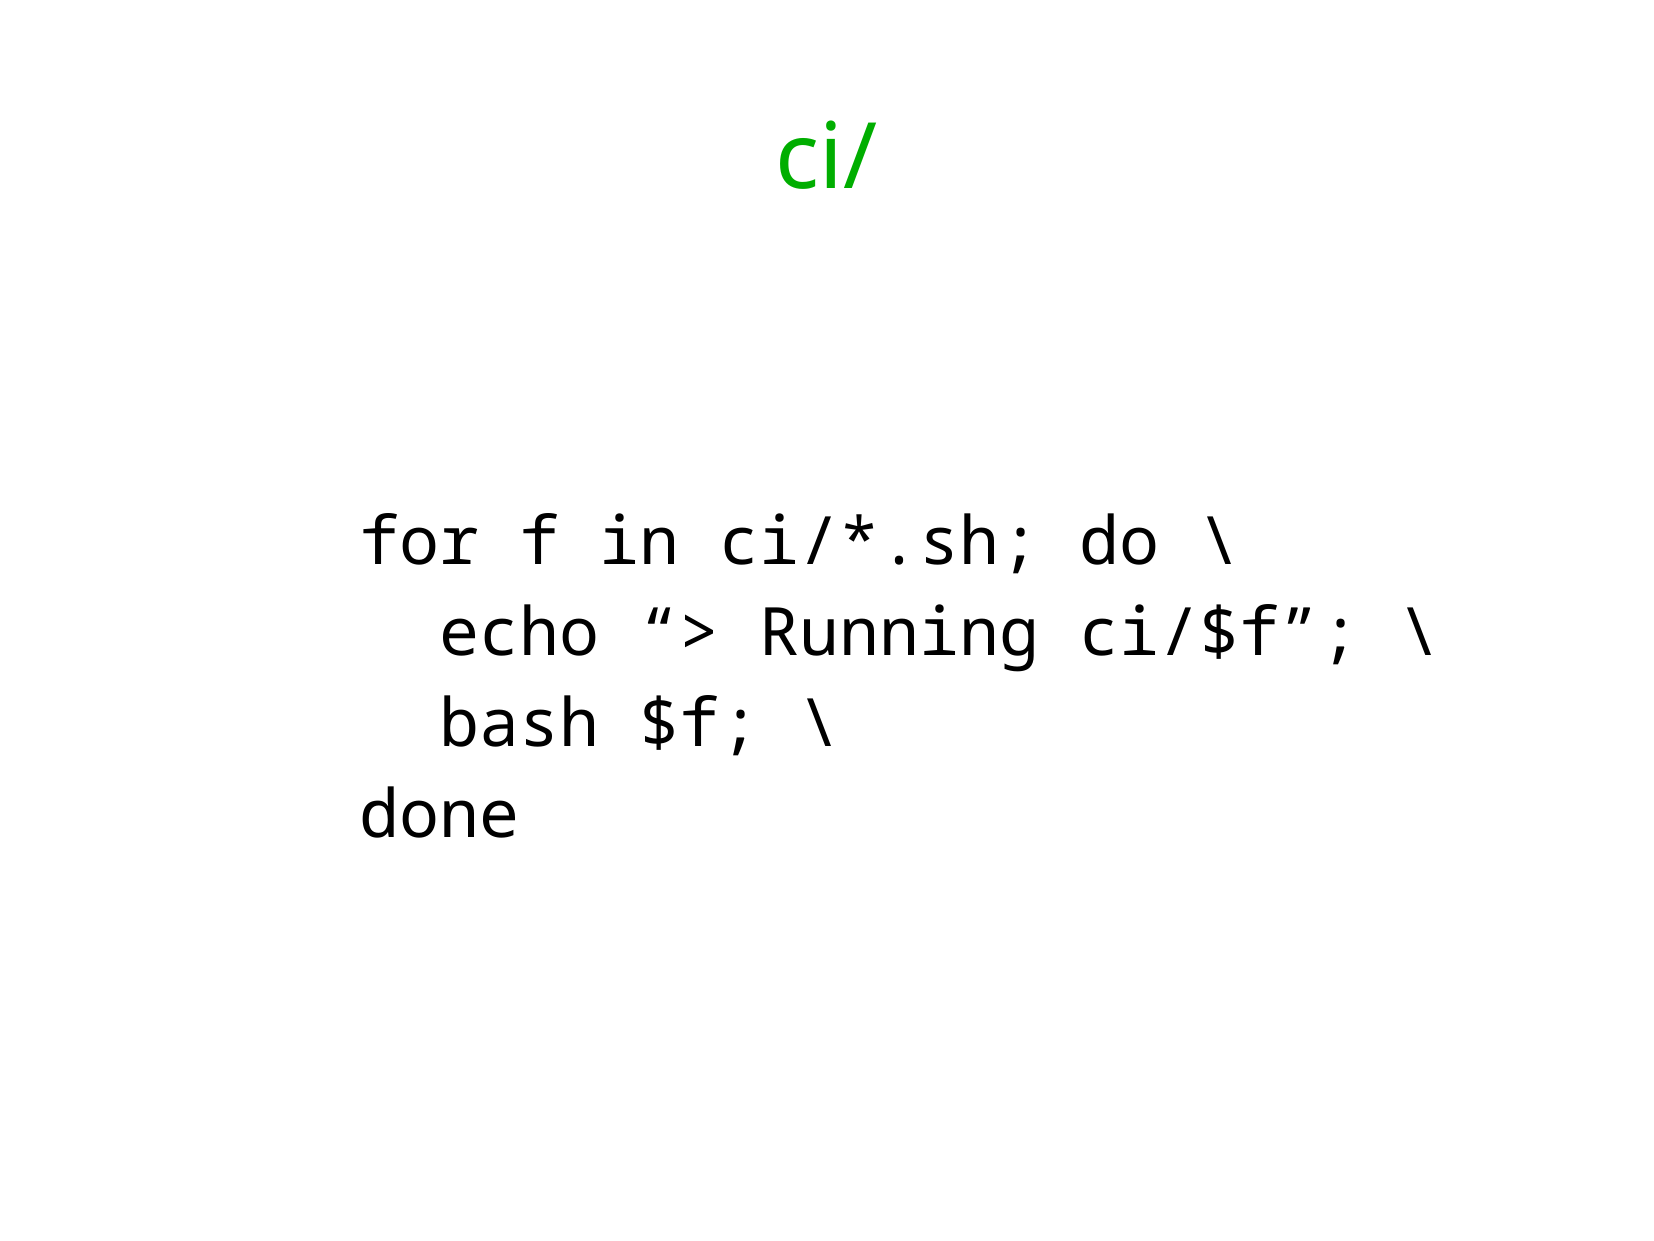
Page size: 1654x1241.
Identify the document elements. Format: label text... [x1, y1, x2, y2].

title ci/ [82, 49, 1571, 257]
text_box for f in ci/*.sh; do \ echo “> Running ci/$f”; \ bash $f; \ done [345, 486, 1462, 812]
